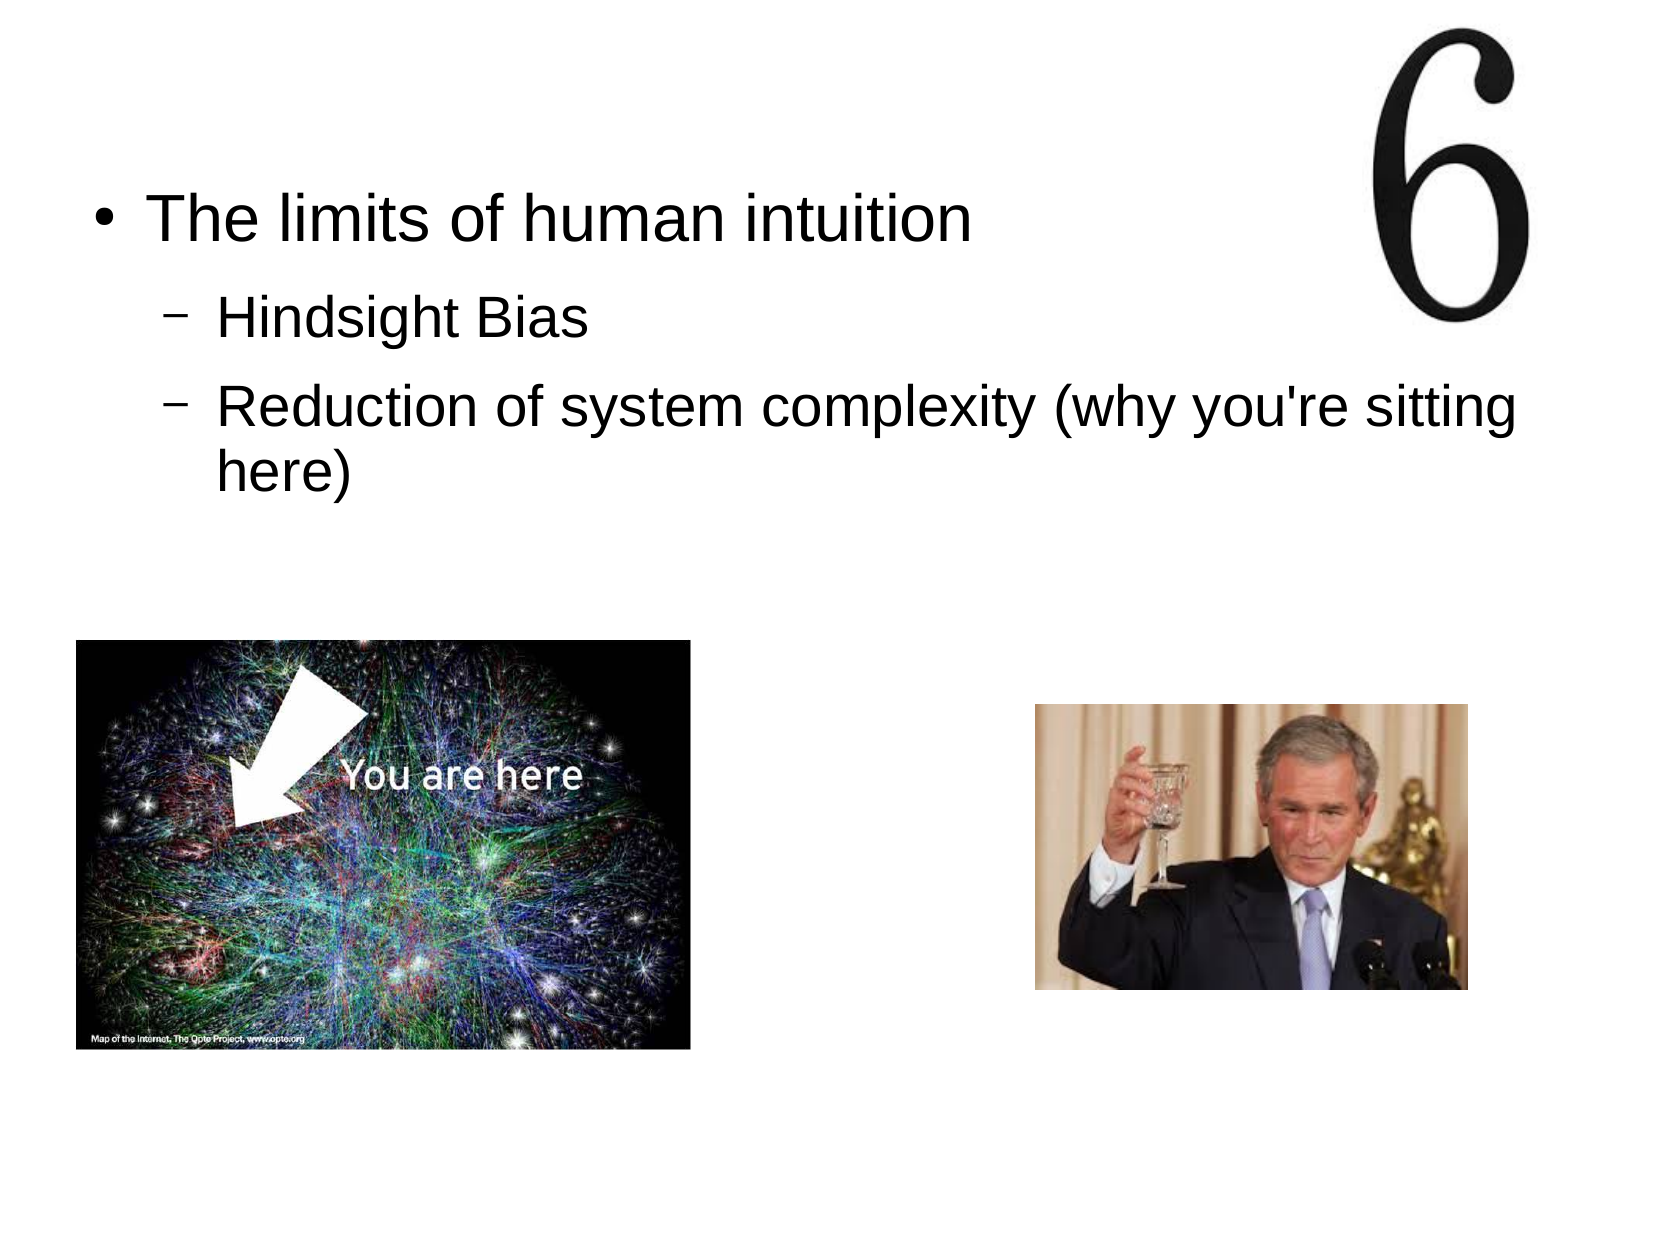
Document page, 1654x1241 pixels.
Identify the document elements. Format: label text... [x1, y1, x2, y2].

picture [1275, 0, 1627, 352]
picture [75, 639, 691, 1051]
list The limits of human intuition Hindsight Bias Reduction of system complexity (why you're sitting here) [75, 180, 1564, 1241]
picture [1035, 704, 1468, 990]
